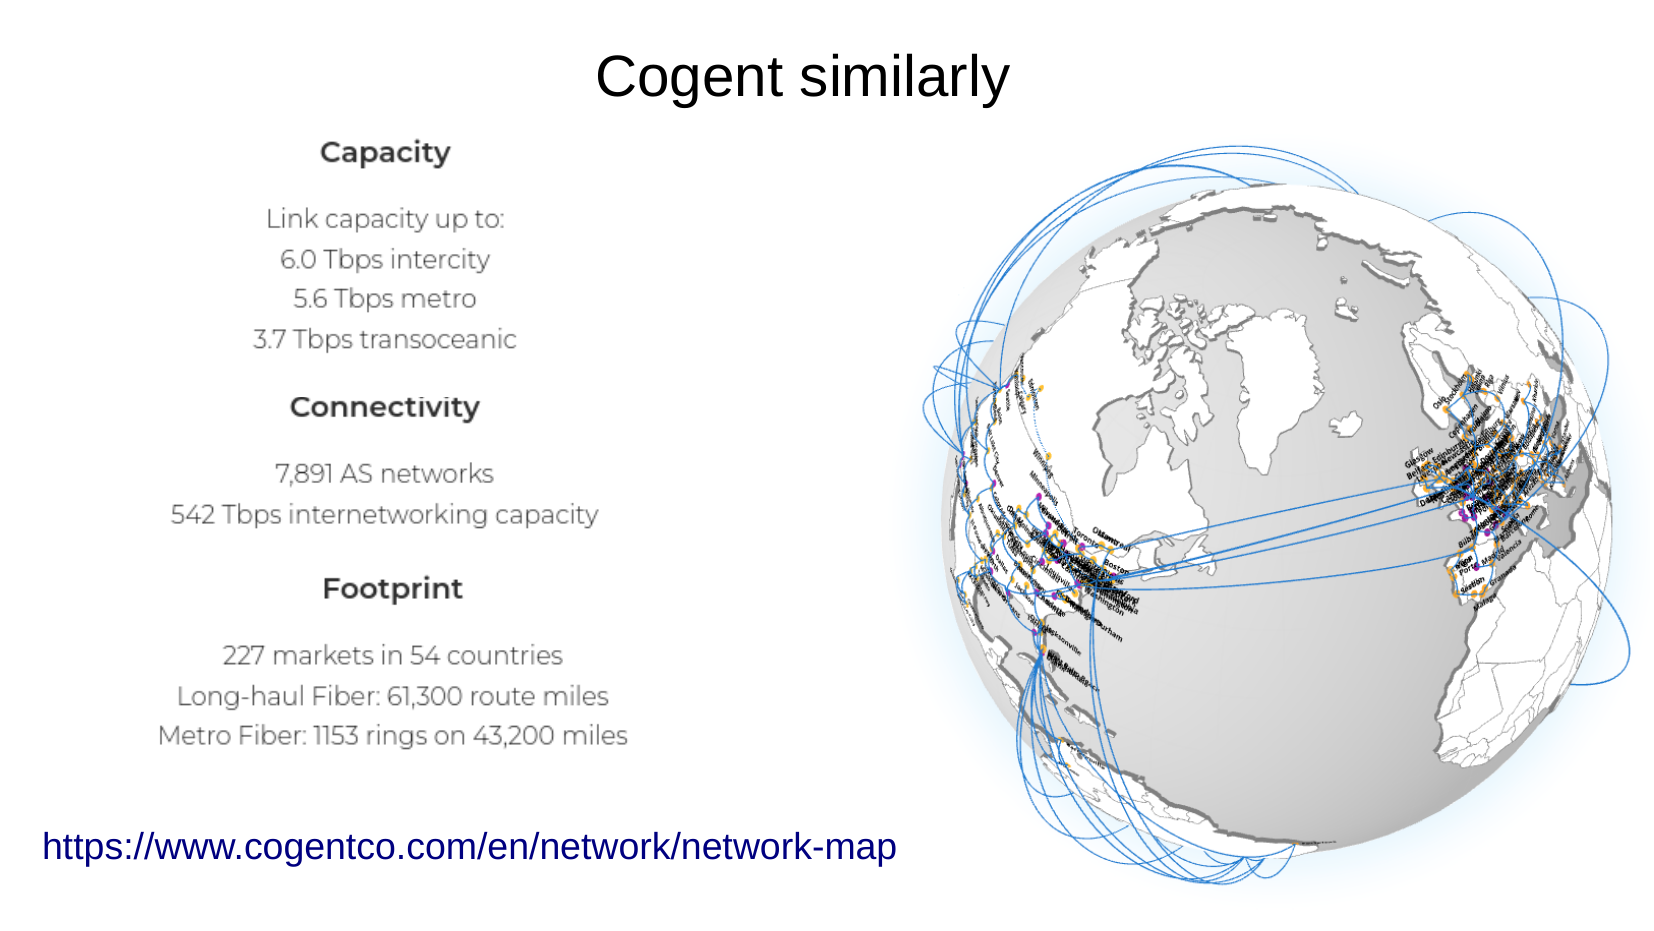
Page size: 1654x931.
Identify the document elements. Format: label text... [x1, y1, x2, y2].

text_box https://www.cogentco.com/en/network/network-map [27, 817, 913, 875]
picture [129, 117, 640, 828]
title Cogent similarly [59, 0, 1548, 154]
picture [886, 93, 1650, 921]
